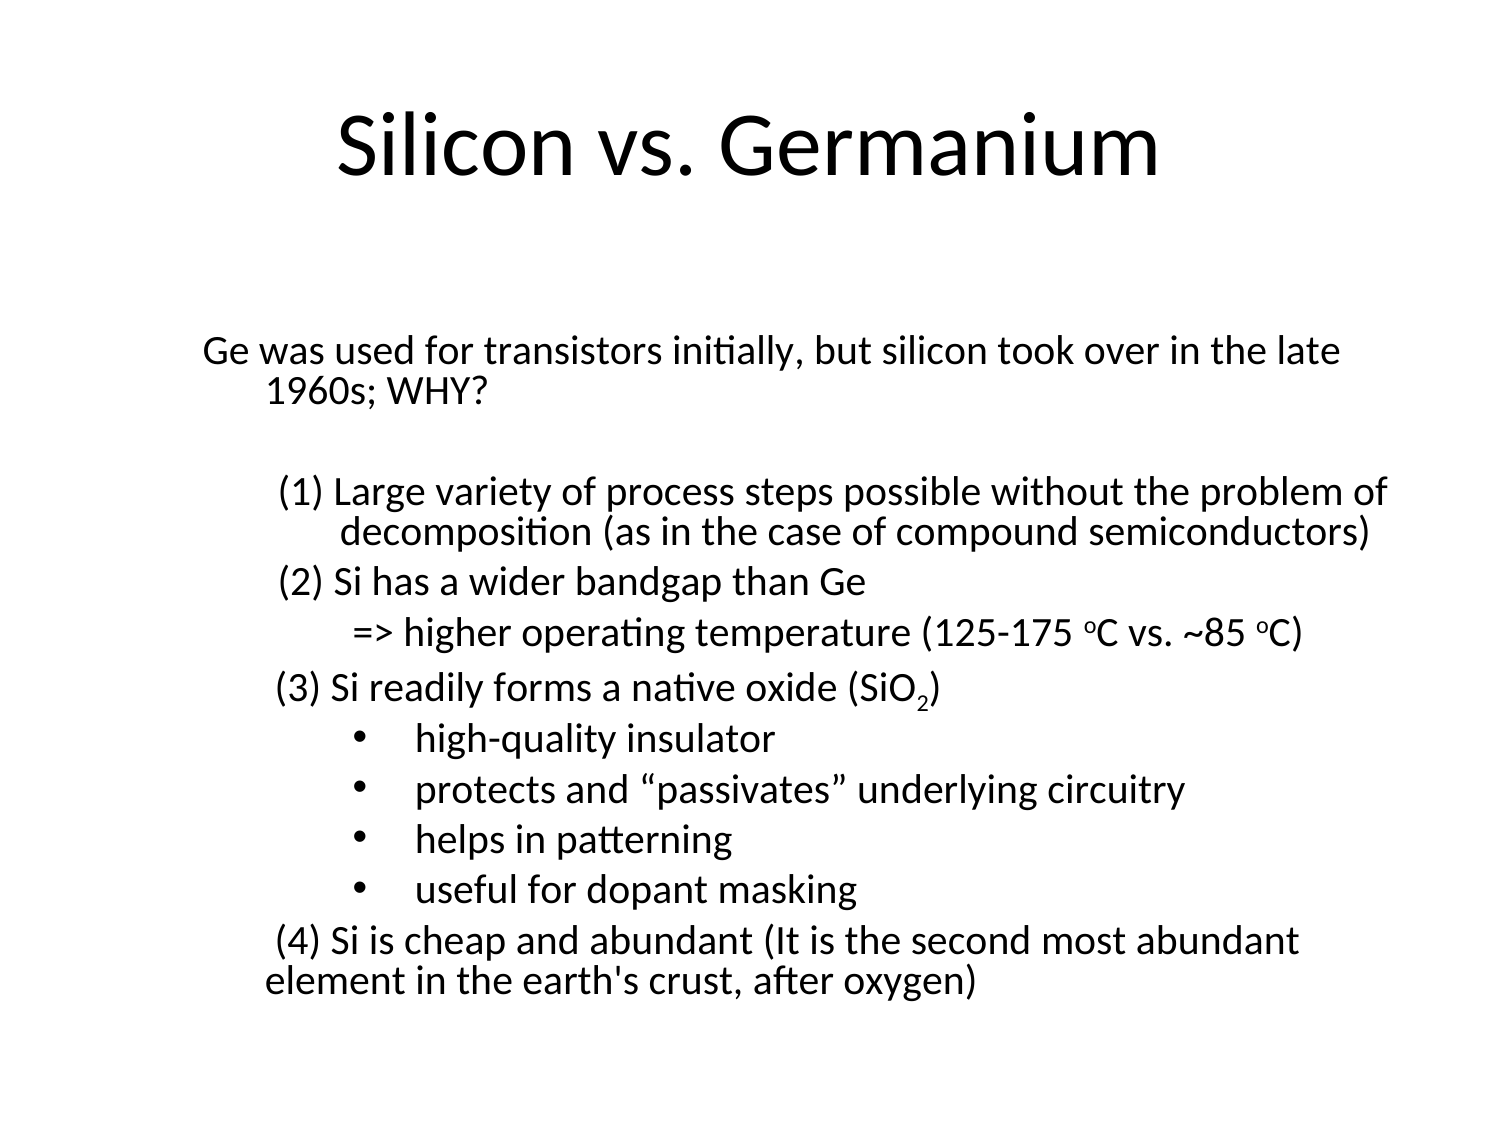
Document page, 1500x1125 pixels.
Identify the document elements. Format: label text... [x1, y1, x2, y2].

title Silicon vs. Germanium [75, 45, 1426, 233]
list Ge was used for transistors initially, but silicon took over in the late 1960s; WHY? (1) Large variety of process steps possible without the problem of decomposition (as in the case of compound semiconductors) (2) Si has a wider bandgap than Ge => higher operating temperature (125-175 oC vs. ~85 oC) (3) Si readily forms a native oxide (SiO2) high-quality insulator protects and “passivates” underlying circuitry helps in patterning useful for dopant masking (4) Si is cheap and abundant (It is the second most abundant element in the earth's crust, after oxygen) [187, 324, 1463, 1088]
